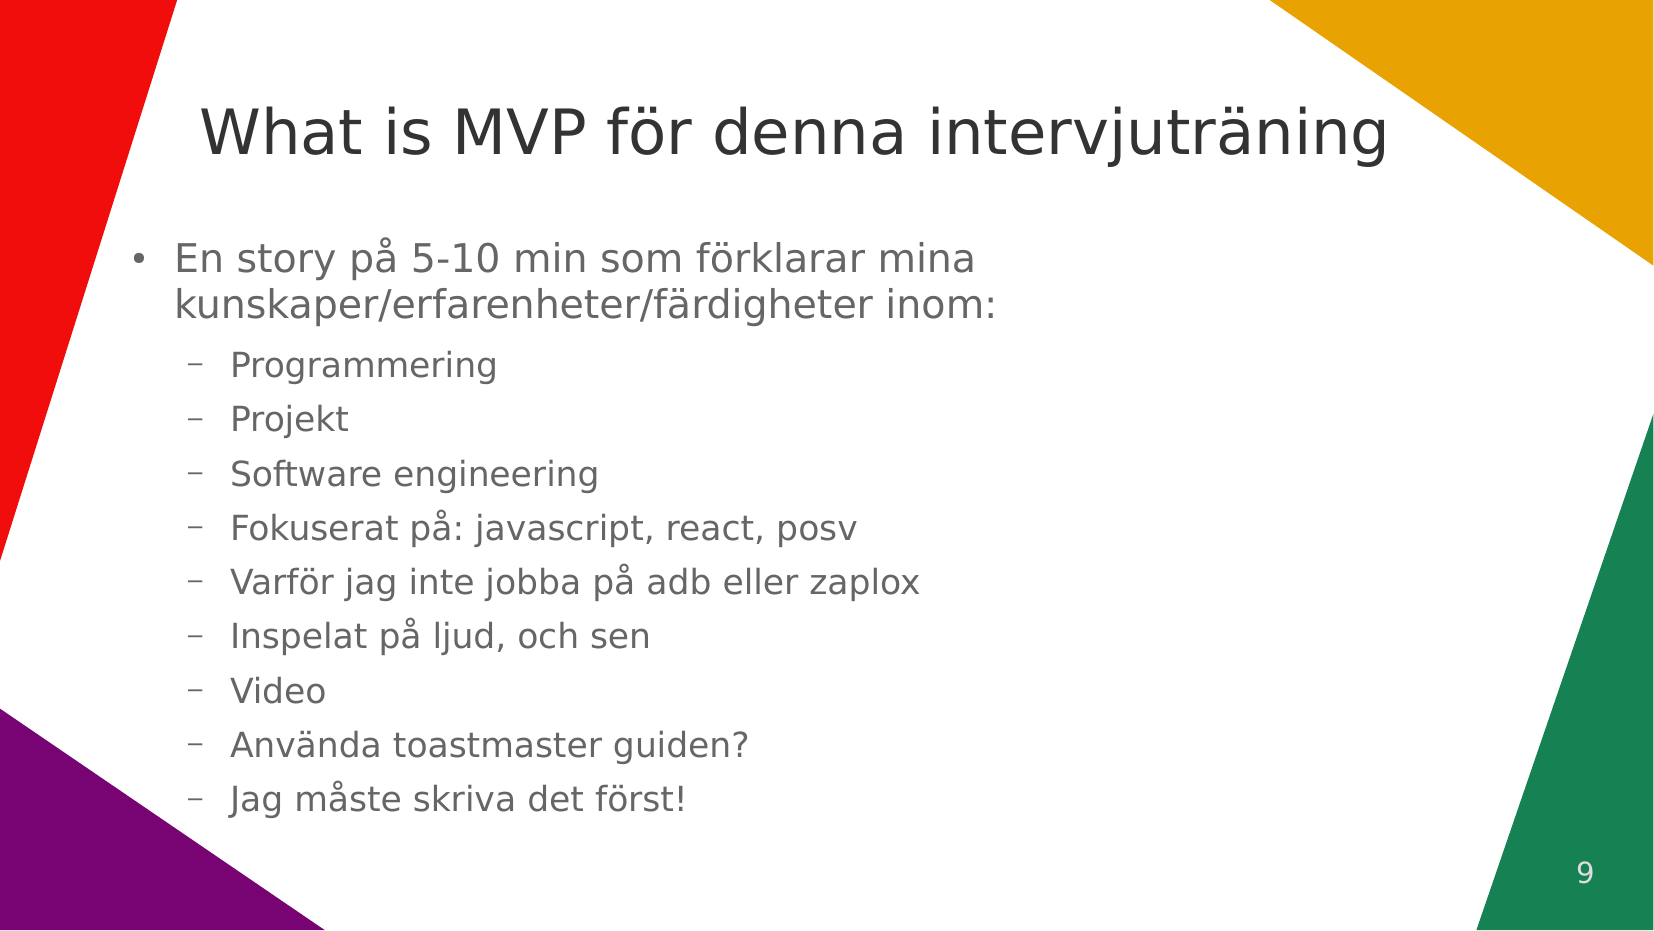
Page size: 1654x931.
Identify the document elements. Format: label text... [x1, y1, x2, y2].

title What is MVP för denna intervjuträning [118, 59, 1536, 207]
list En story på 5-10 min som förklarar mina kunskaper/erfarenheter/färdigheter inom: Programmering Projekt Software engineering Fokuserat på: javascript, react, posv Varför jag inte jobba på adb eller zaplox Inspelat på ljud, och sen Video Använda toastmaster guiden? Jag måste skriva det först! [118, 236, 1536, 827]
